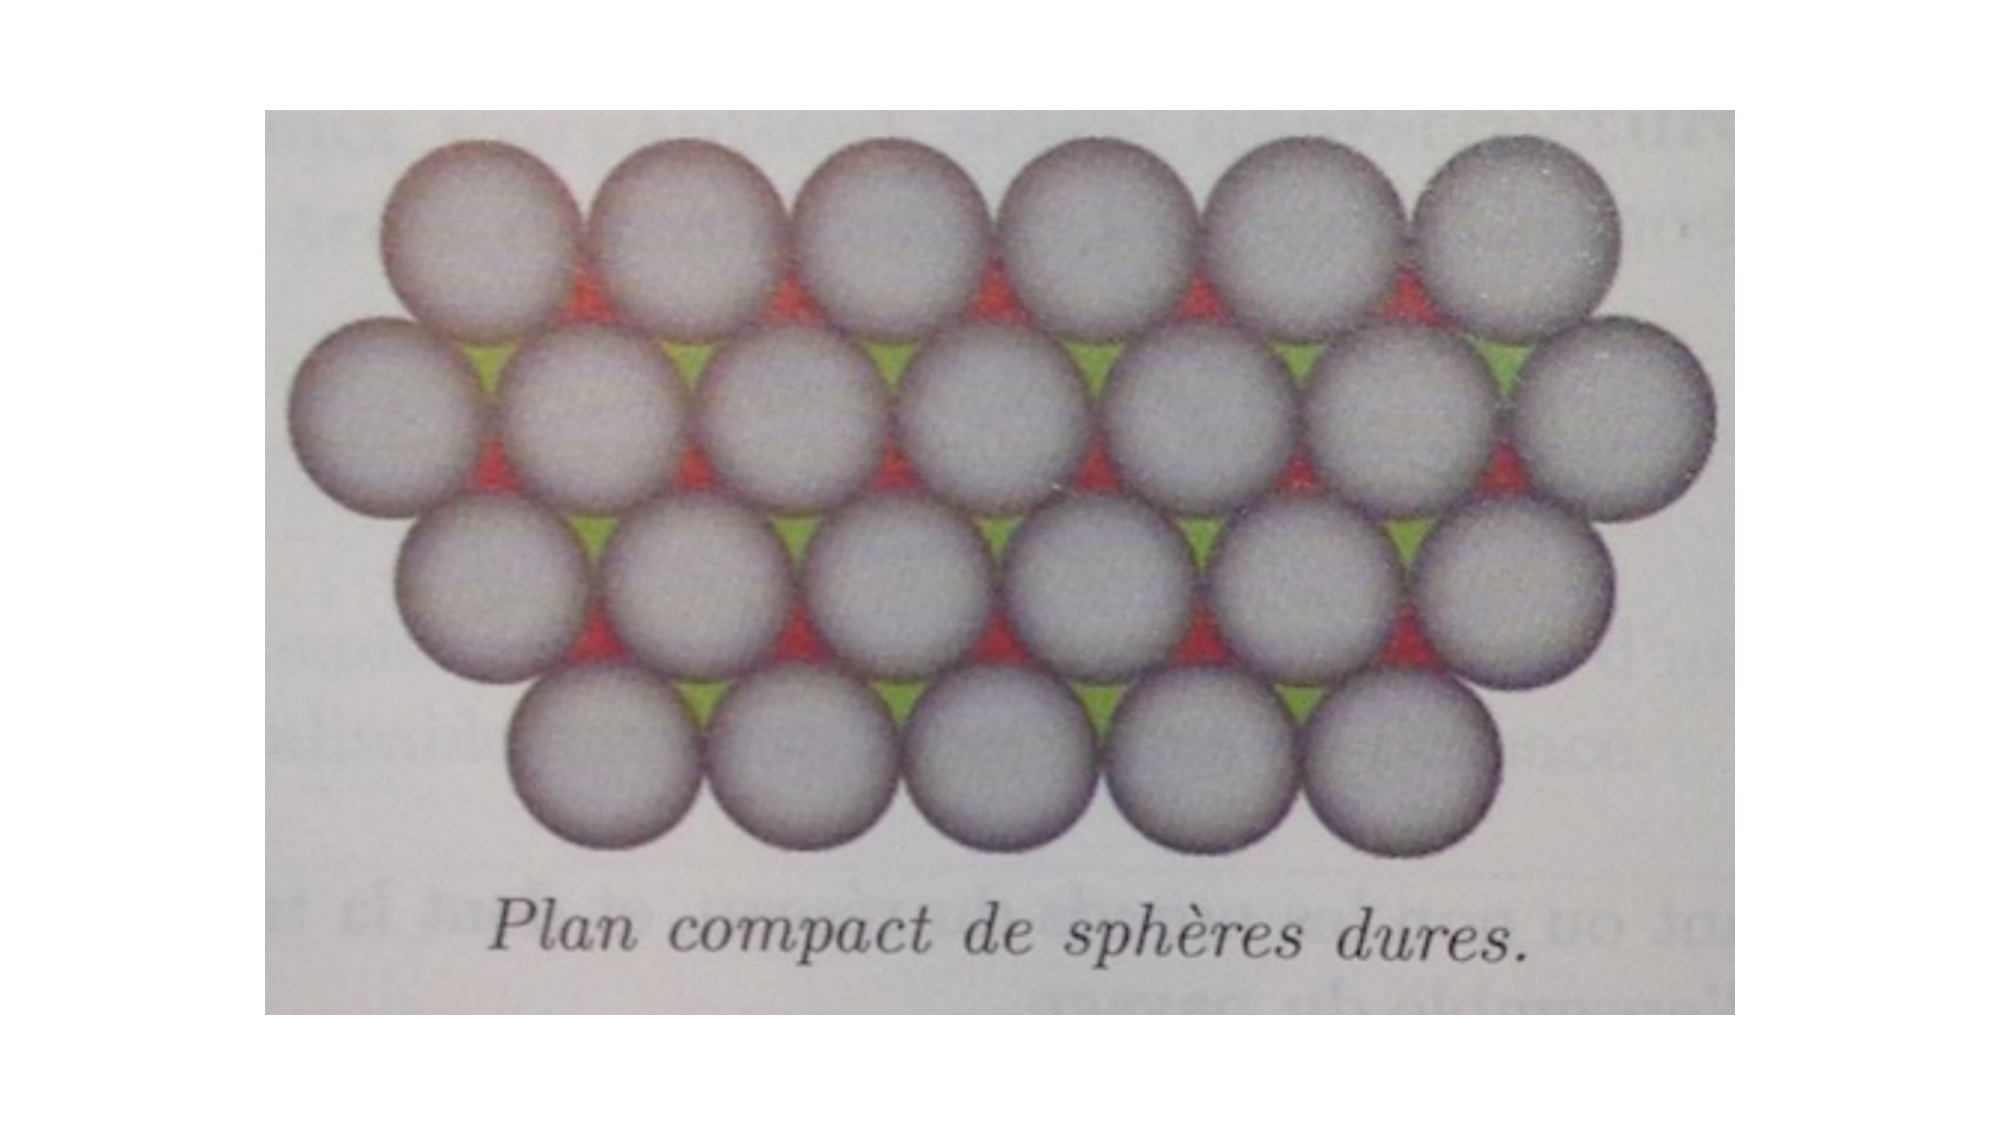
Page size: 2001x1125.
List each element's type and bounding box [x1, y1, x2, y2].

picture [265, 110, 1735, 1015]
